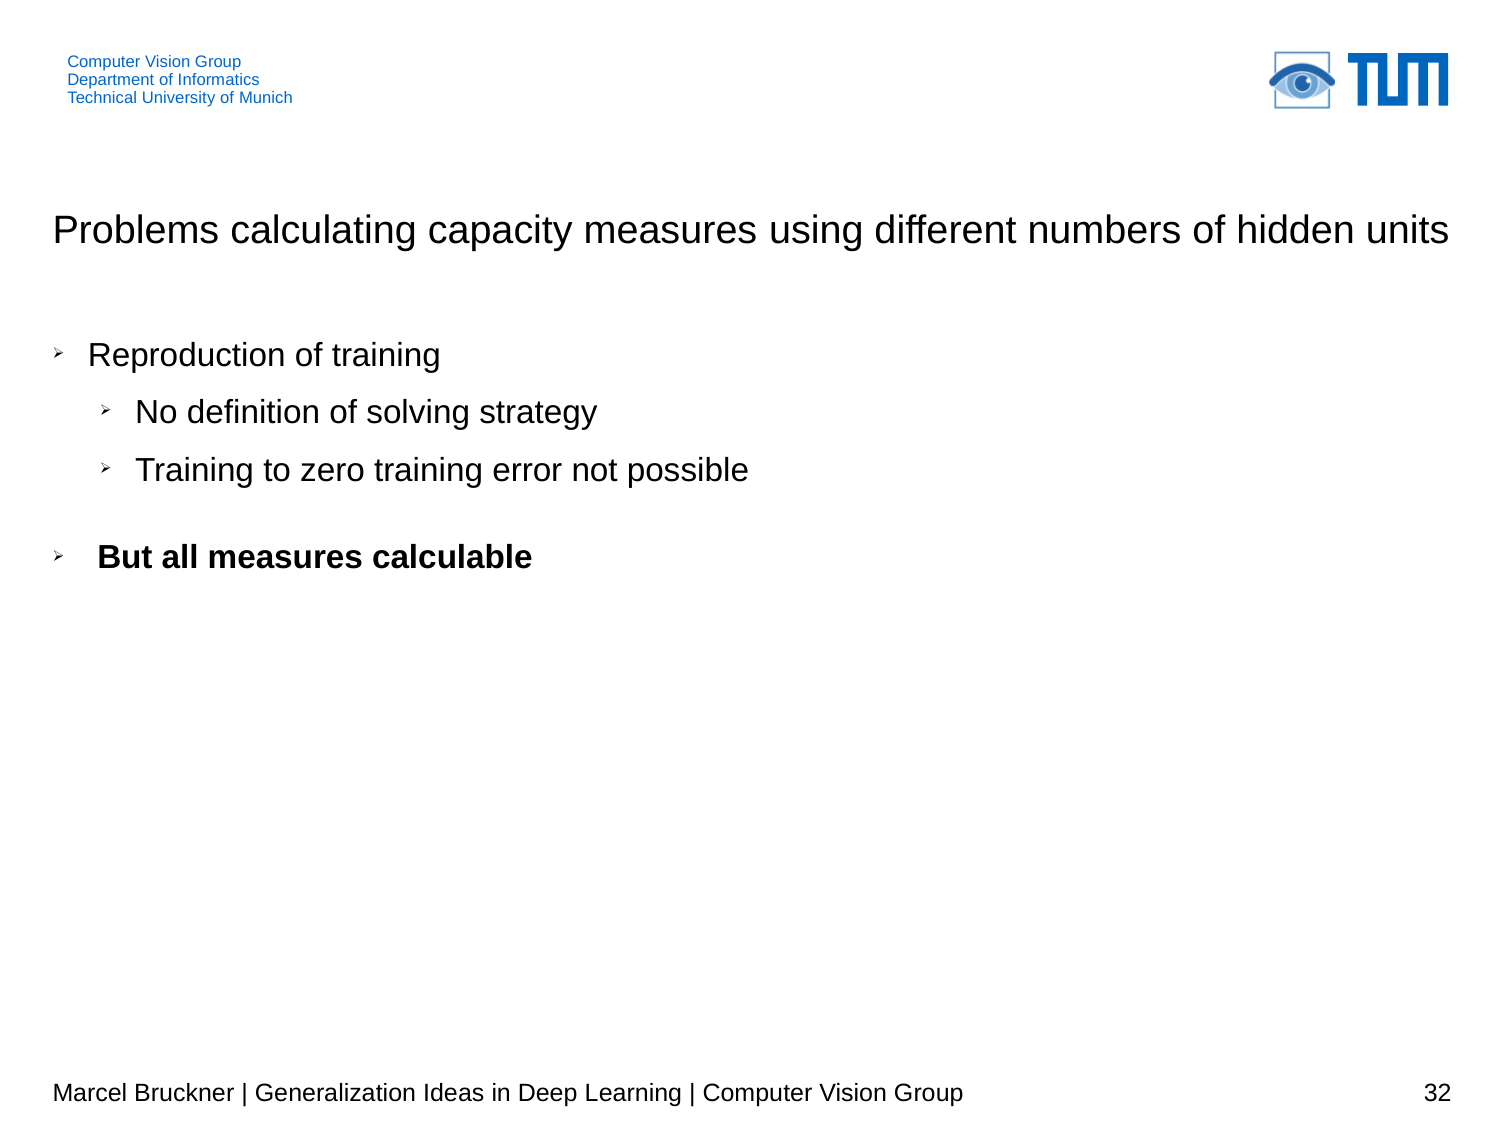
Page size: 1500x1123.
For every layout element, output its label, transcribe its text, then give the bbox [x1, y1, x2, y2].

list Reproduction of training No definition of solving strategy Training to zero training error not possible But all measures calculable [52, 330, 1453, 777]
title Problems calculating capacity measures using different numbers of hidden units [52, 200, 1453, 260]
picture [1269, 47, 1335, 113]
